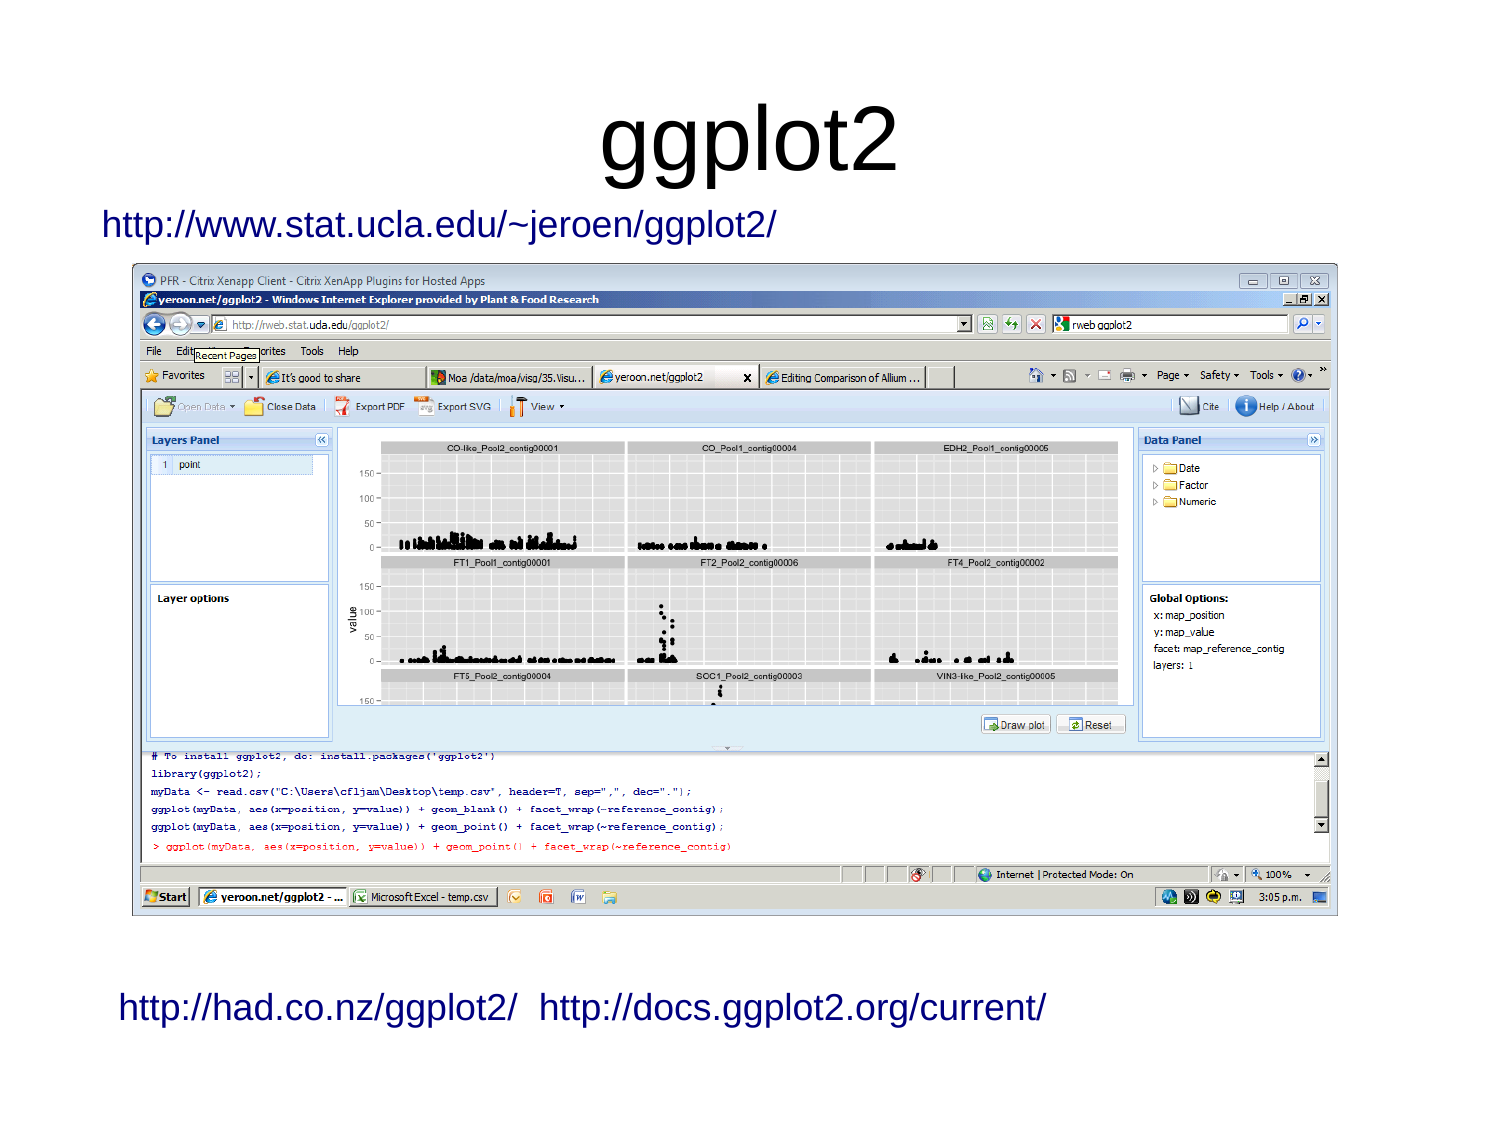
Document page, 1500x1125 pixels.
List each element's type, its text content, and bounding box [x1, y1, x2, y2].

text_box http://www.stat.ucla.edu/~jeroen/ggplot2/ [86, 196, 926, 267]
text_box http://had.co.nz/ggplot2/ http://docs.ggplot2.org/current/ [103, 936, 1369, 1120]
title ggplot2 [75, 44, 1425, 233]
picture [132, 263, 1338, 916]
